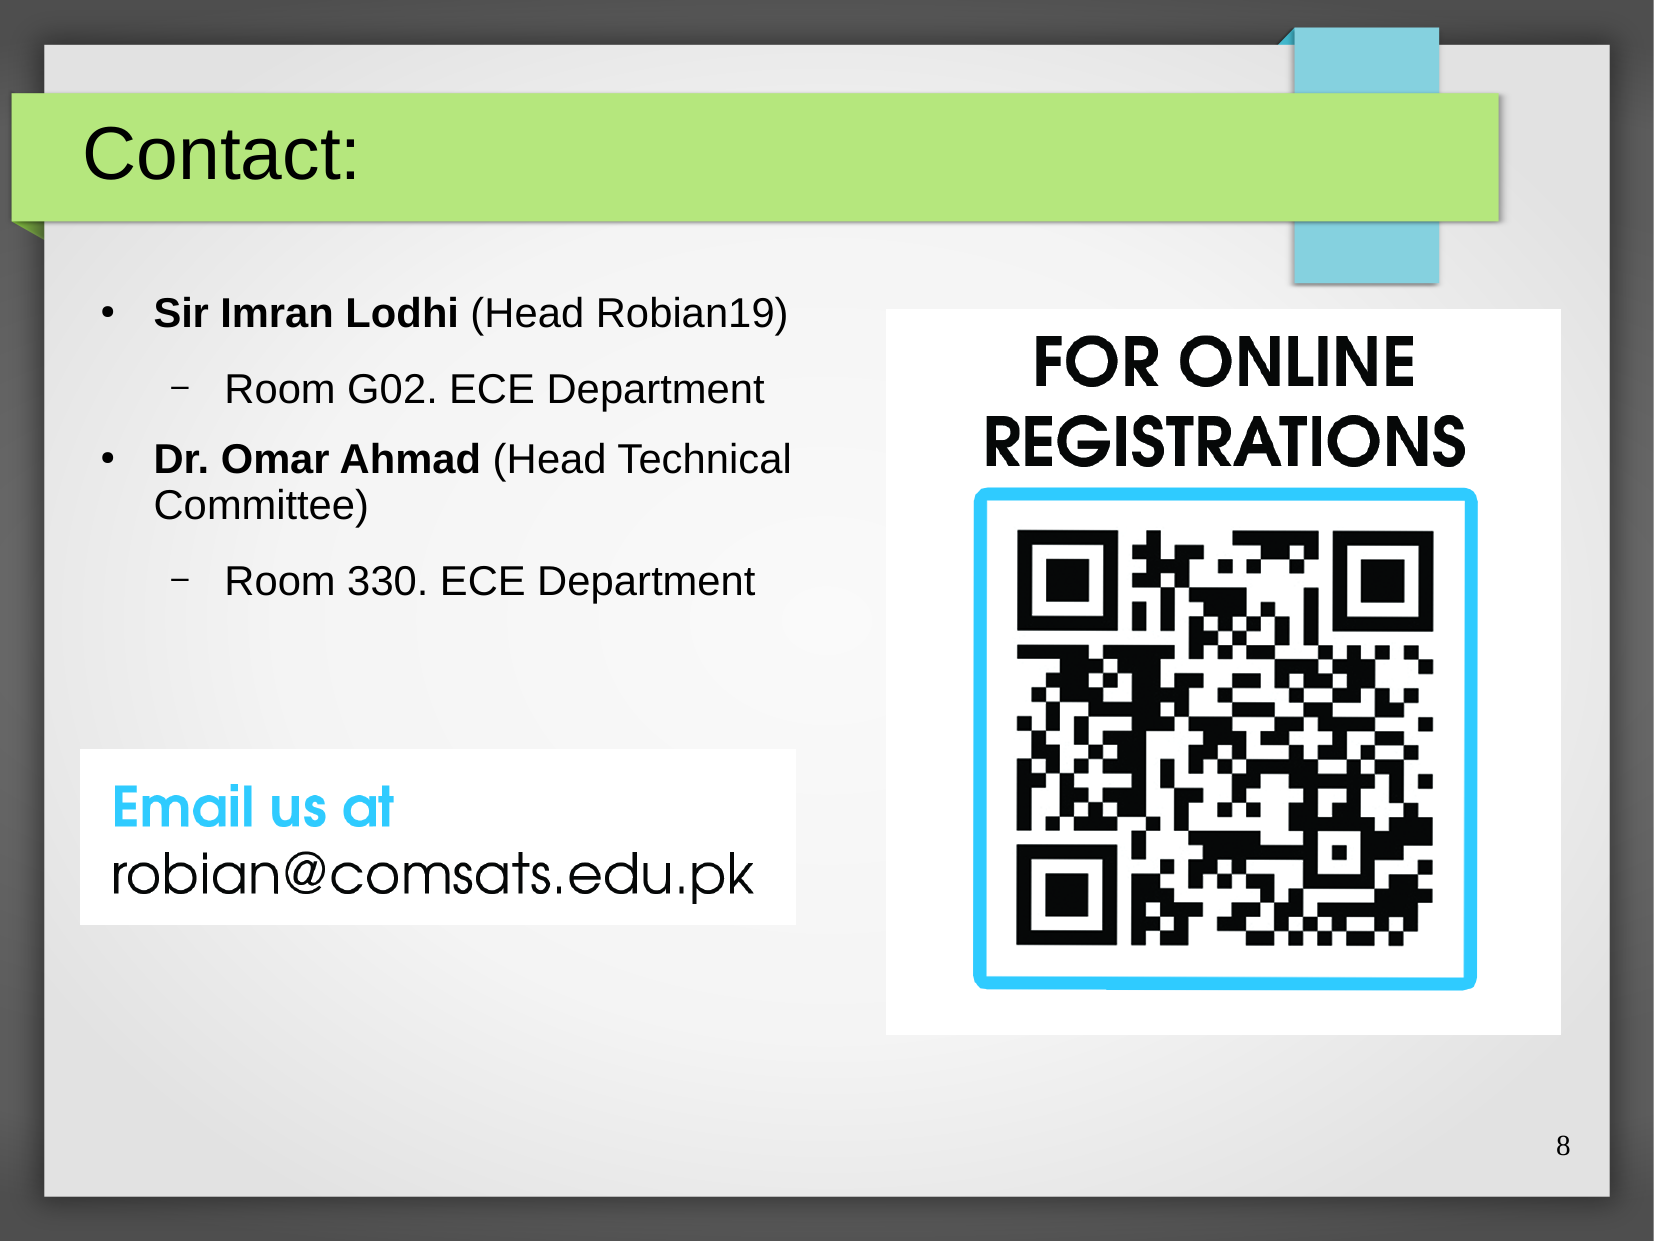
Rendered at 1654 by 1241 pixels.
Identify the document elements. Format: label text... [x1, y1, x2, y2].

list Sir Imran Lodhi (Head Robian19) Room G02. ECE Department Dr. Omar Ahmad (Head Technical Committee) Room 330. ECE Department [82, 289, 887, 1009]
picture [0, 0, 1654, 1241]
title Contact: [82, 94, 1264, 213]
